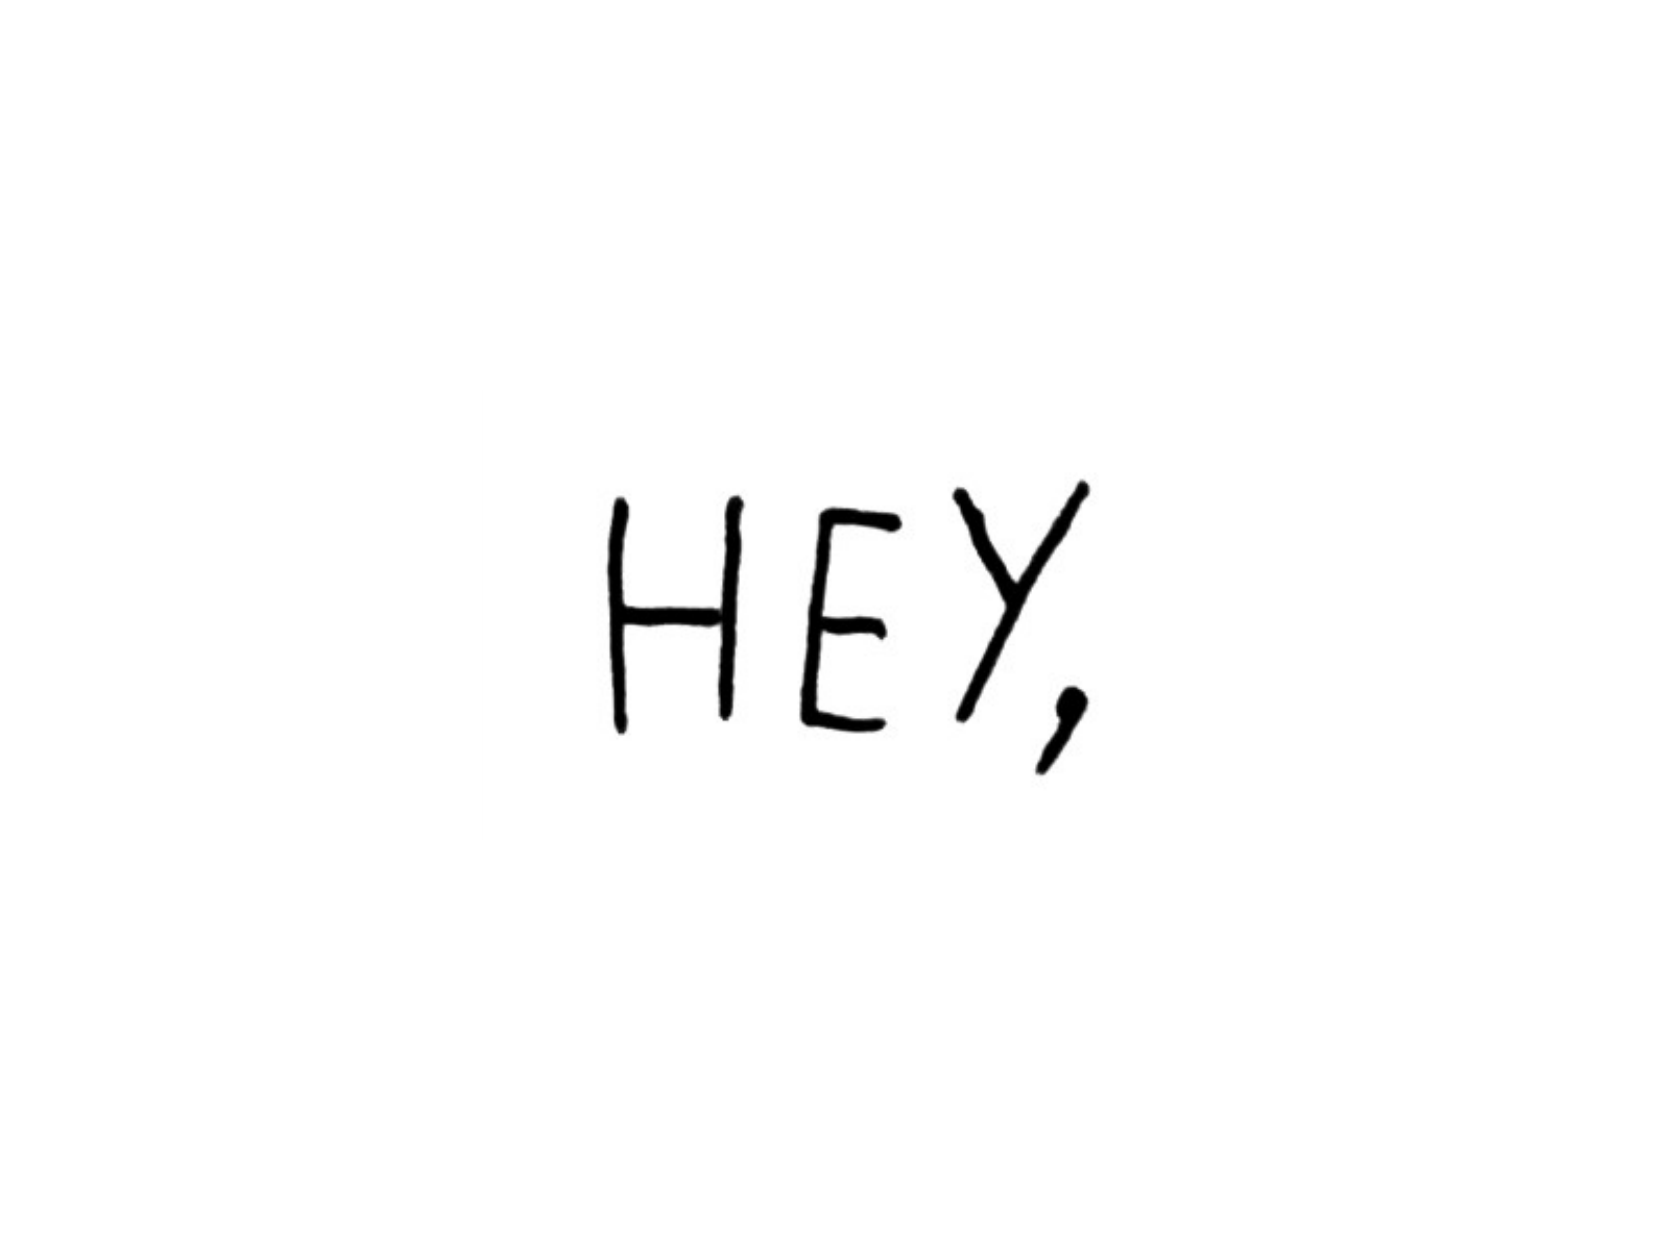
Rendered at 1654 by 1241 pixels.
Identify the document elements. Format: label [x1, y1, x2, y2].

picture [481, 390, 1201, 841]
